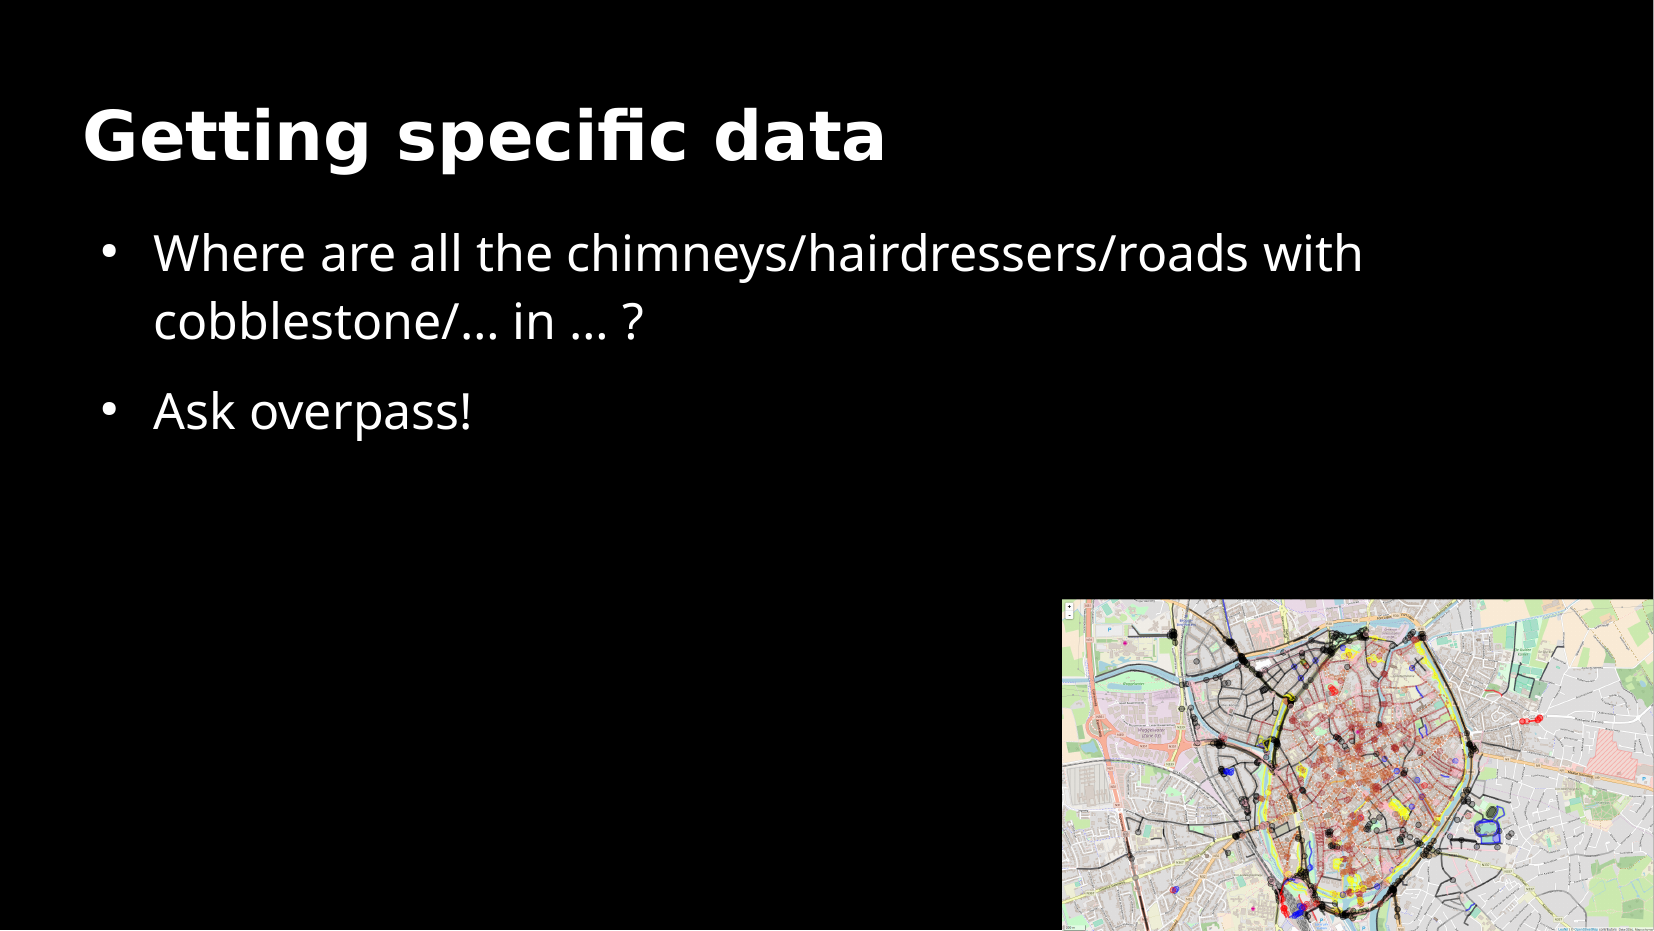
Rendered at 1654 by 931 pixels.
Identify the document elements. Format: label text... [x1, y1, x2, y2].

title Getting specific data [82, 59, 1571, 215]
picture [1062, 599, 1654, 931]
list Where are all the chimneys/hairdressers/roads with cobblestone/… in … ? Ask overpass! [82, 217, 1571, 827]
